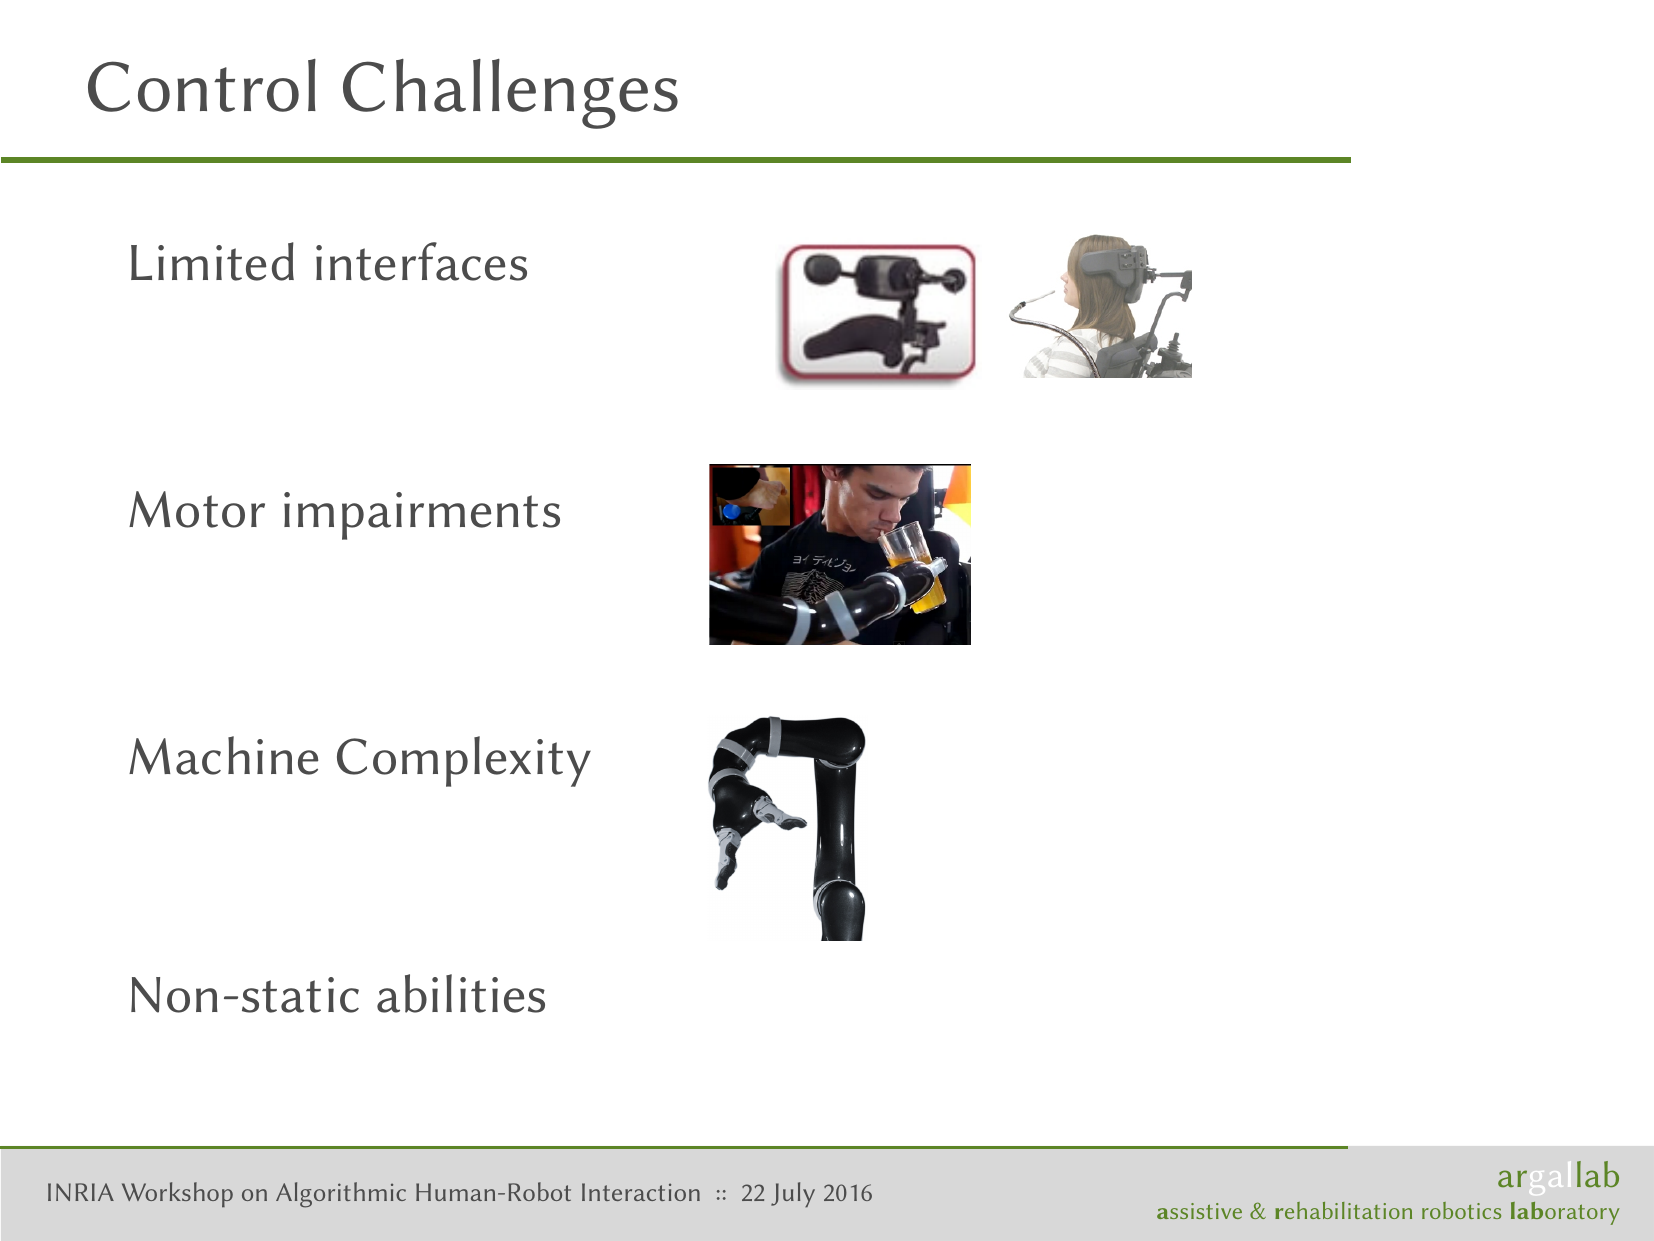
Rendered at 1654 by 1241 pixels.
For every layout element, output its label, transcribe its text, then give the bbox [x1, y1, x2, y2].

picture [709, 464, 971, 645]
picture [775, 237, 982, 390]
picture [707, 715, 868, 941]
picture [999, 234, 1192, 378]
text_box Control Challenges [69, 36, 1621, 140]
text_box Limited interfaces Motor impairments Machine Complexity Non-static abilities [112, 225, 691, 1119]
